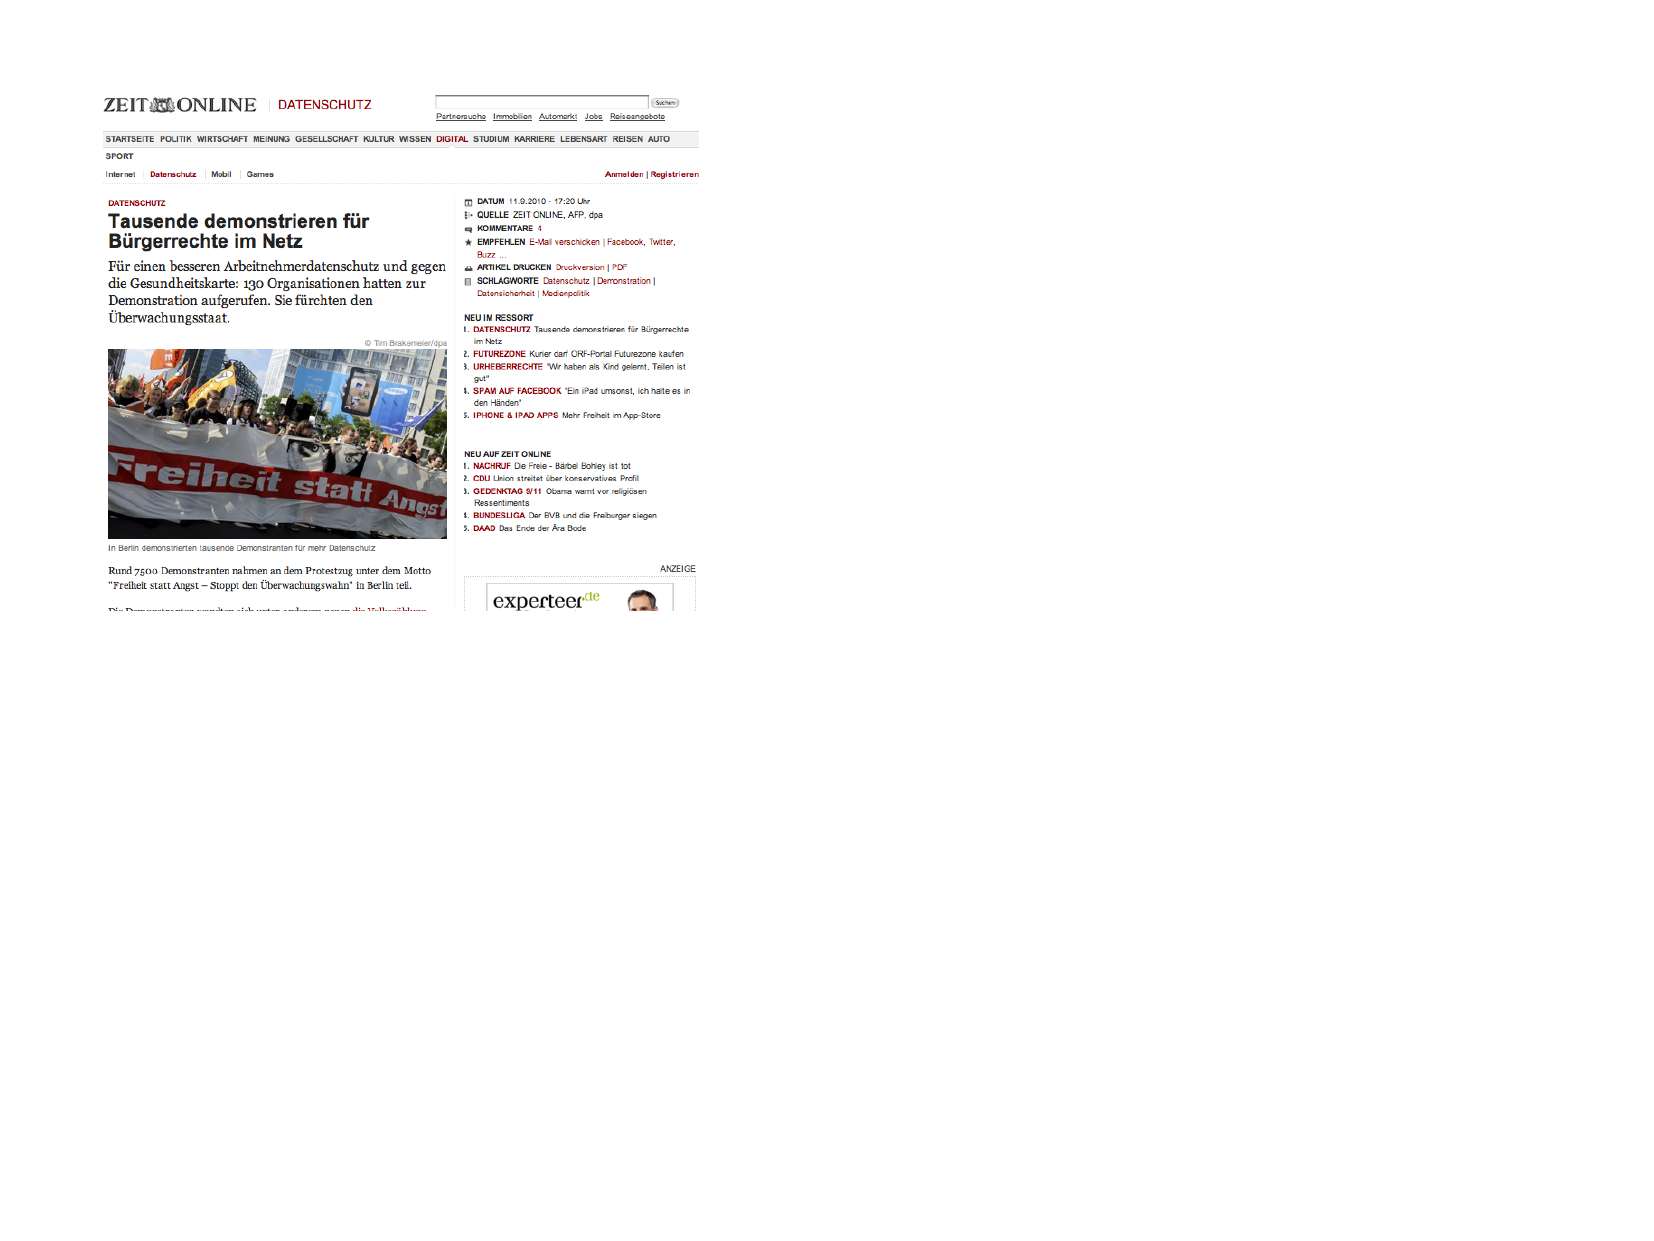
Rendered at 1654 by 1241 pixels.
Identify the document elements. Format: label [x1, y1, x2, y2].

picture [97, 90, 708, 611]
